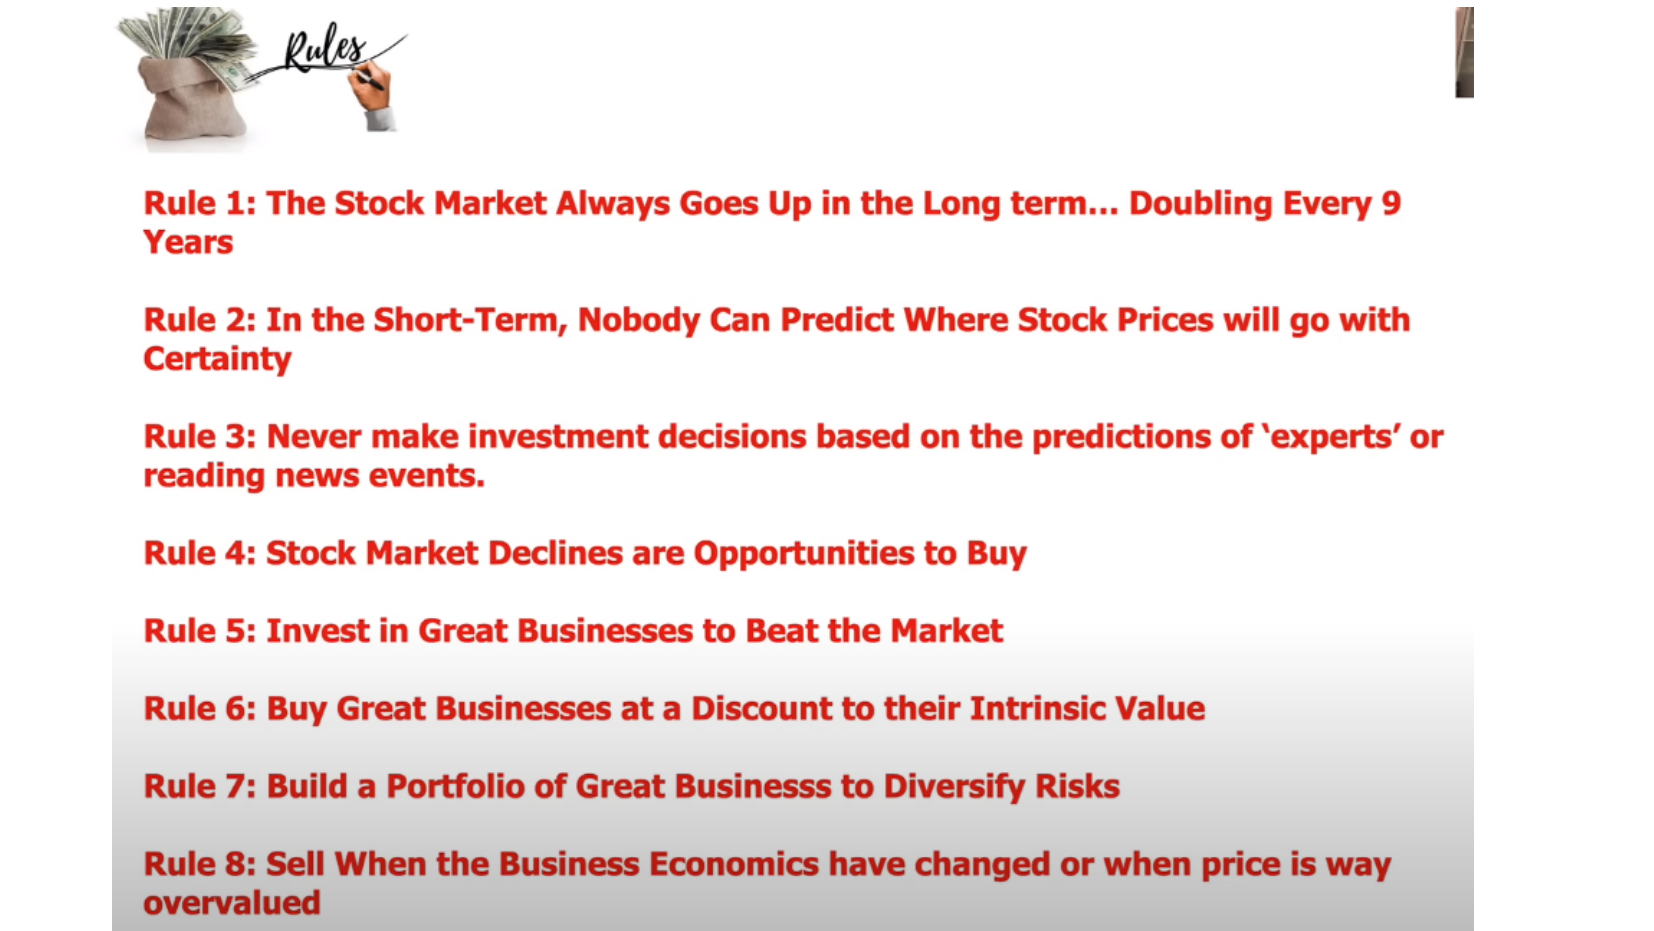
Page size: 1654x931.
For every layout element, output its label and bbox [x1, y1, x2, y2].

picture [112, 7, 1474, 931]
